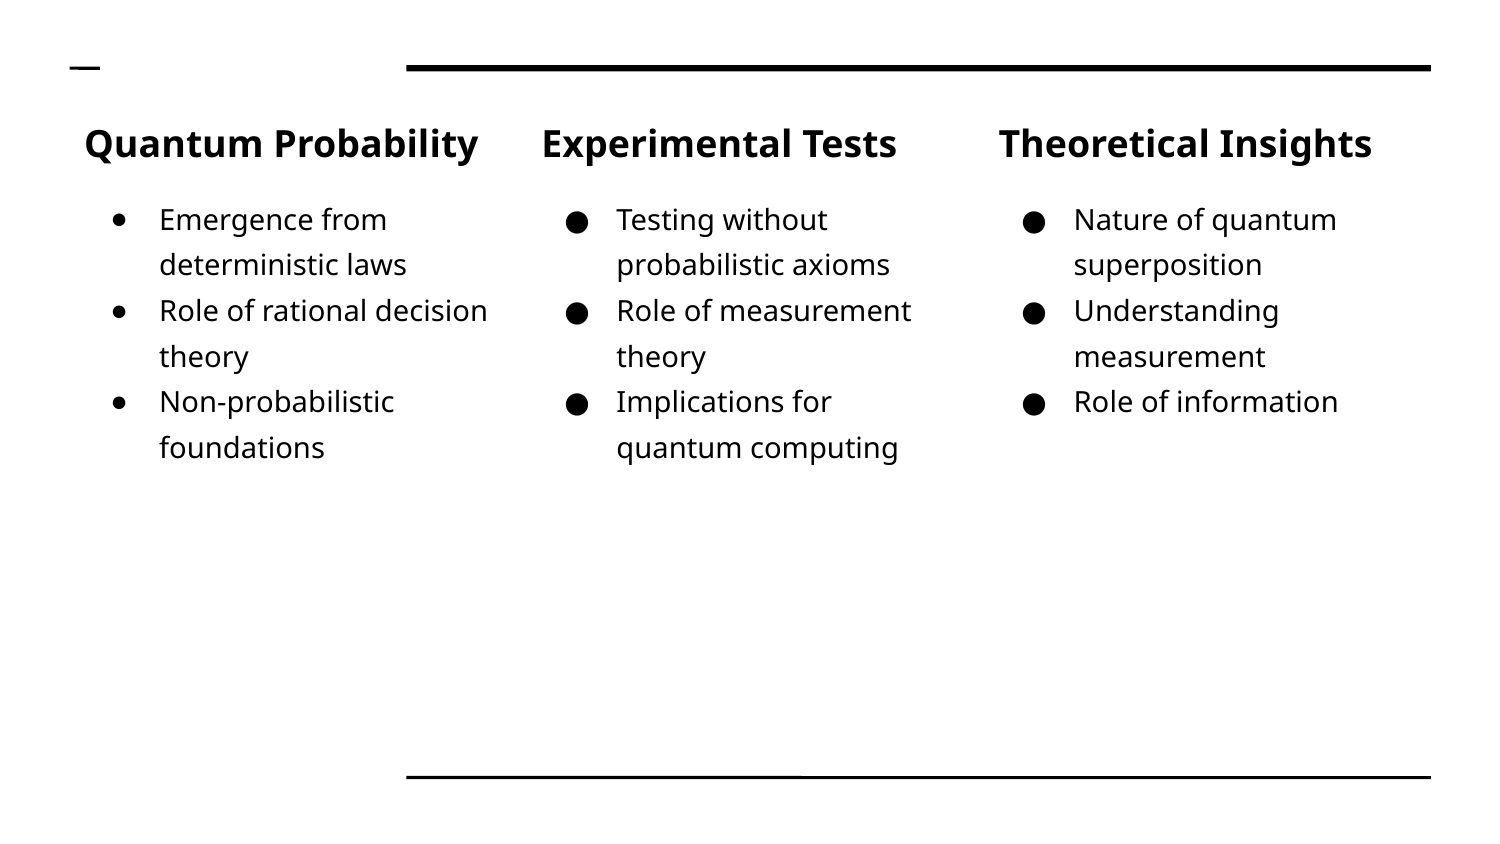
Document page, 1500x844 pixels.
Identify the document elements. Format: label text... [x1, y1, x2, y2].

list Theoretical Insights Nature of quantum superposition Understanding measurement Role of information [983, 94, 1431, 756]
list Experimental Tests Testing without probabilistic axioms Role of measurement theory Implications for quantum computing [526, 94, 974, 756]
list Quantum Probability Emergence from deterministic laws Role of rational decision theory Non-probabilistic foundations [69, 94, 517, 756]
